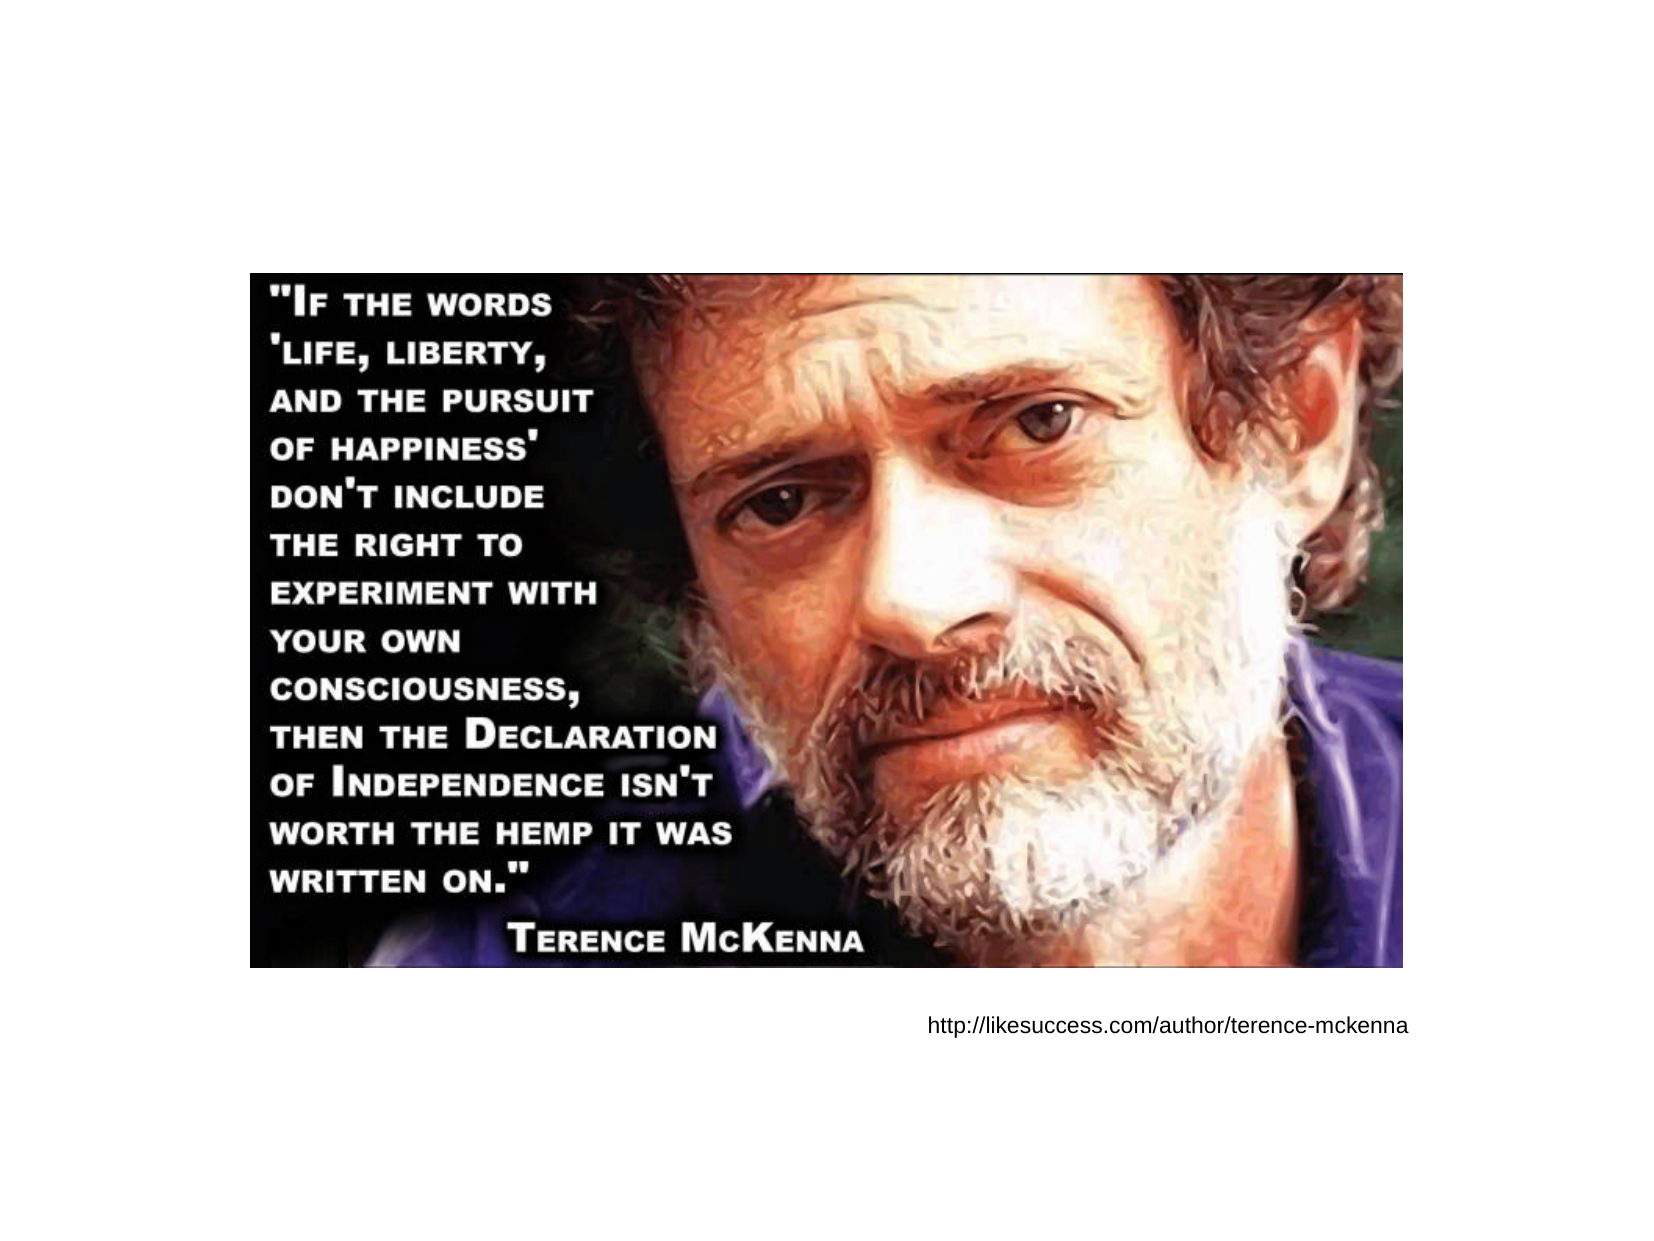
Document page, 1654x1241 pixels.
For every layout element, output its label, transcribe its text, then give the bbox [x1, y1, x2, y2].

text_box http://likesuccess.com/author/terence-mckenna [912, 1005, 1654, 1062]
picture [250, 273, 1403, 968]
